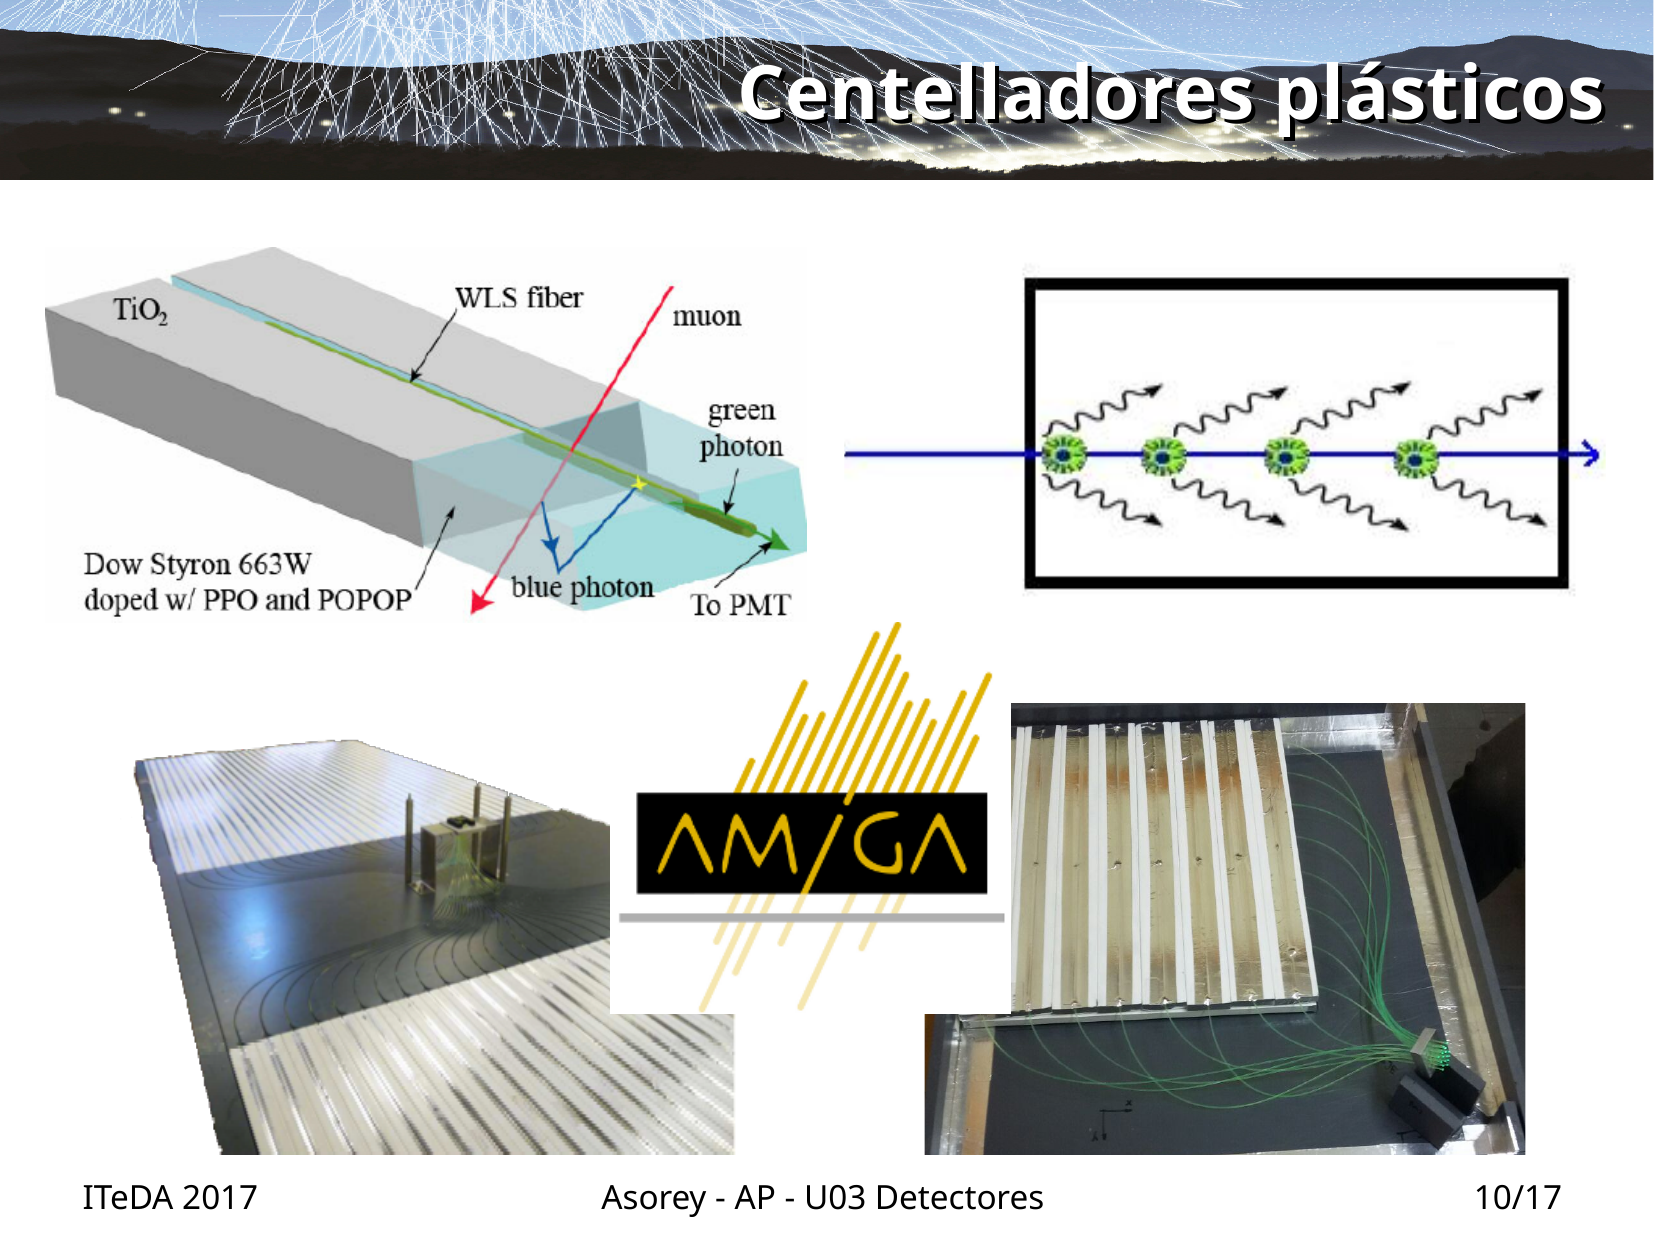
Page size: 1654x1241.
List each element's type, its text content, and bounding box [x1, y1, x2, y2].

picture [0, 0, 1654, 180]
title Centelladores plásticos [45, 15, 1606, 166]
picture [45, 247, 1526, 1155]
picture [844, 256, 1606, 614]
